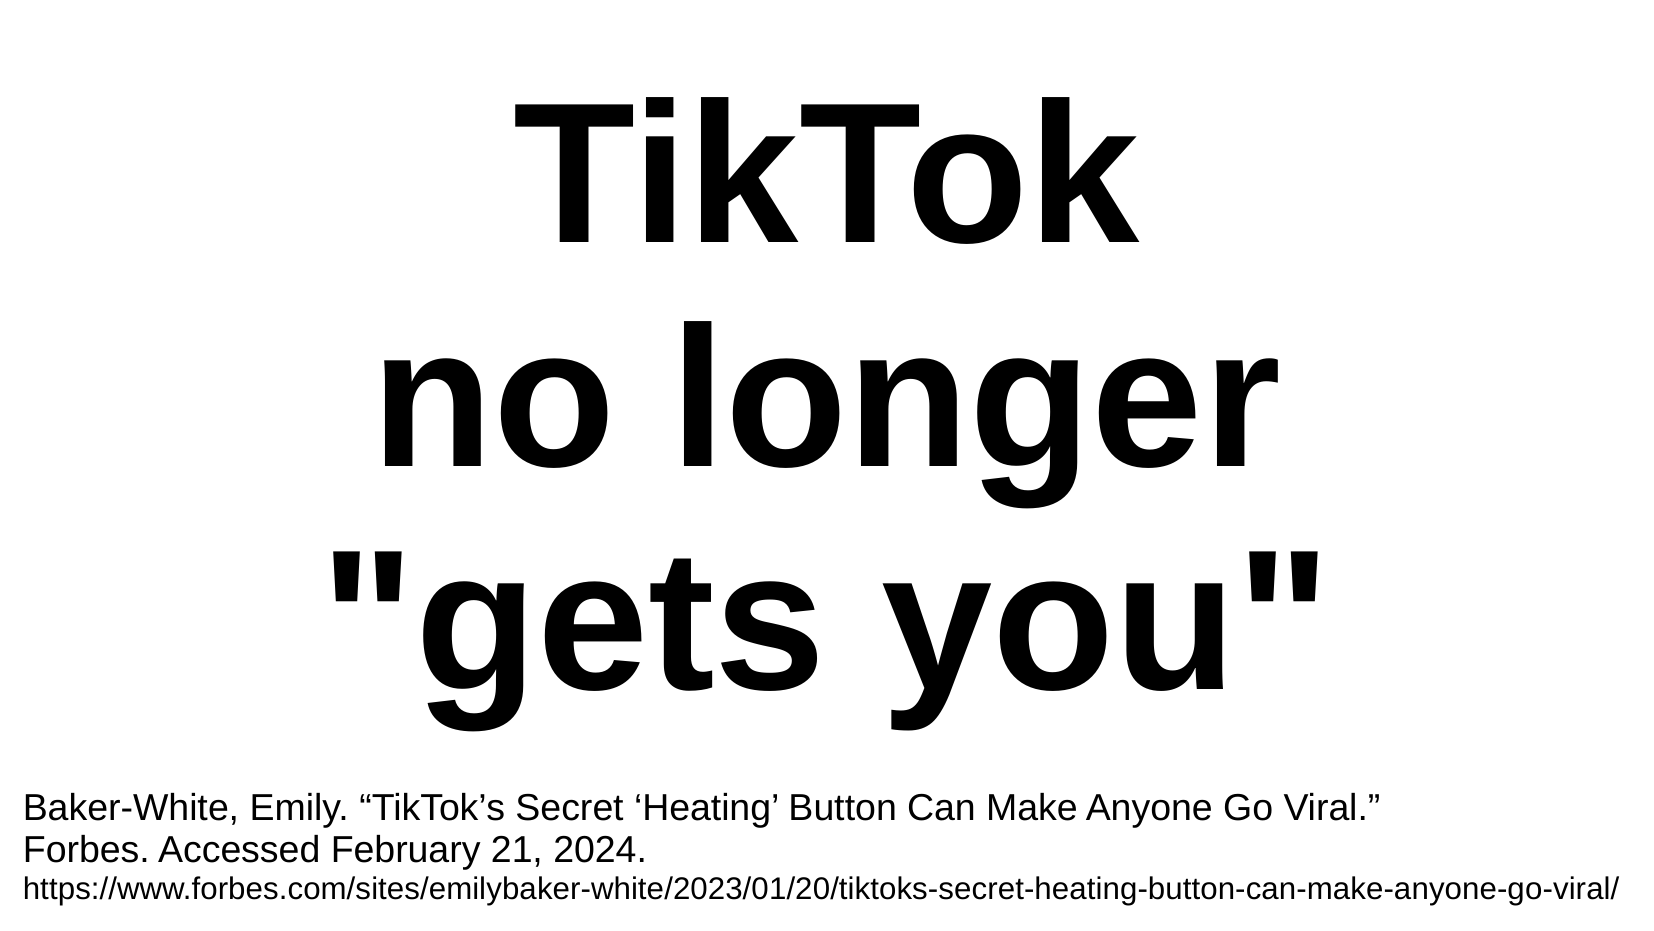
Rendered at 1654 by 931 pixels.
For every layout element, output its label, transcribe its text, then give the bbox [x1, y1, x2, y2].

text_box Baker-White, Emily. “TikTok’s Secret ‘Heating’ Button Can Make Anyone Go Viral.” Forbes. Accessed February 21, 2024. https://www.forbes.com/sites/emilybaker-white/2023/01/20/tiktoks-secret-heating-button-can-make-anyone-go-viral/ [8, 779, 1647, 931]
subtitle TikTok no longer "gets you" [82, 37, 1571, 757]
